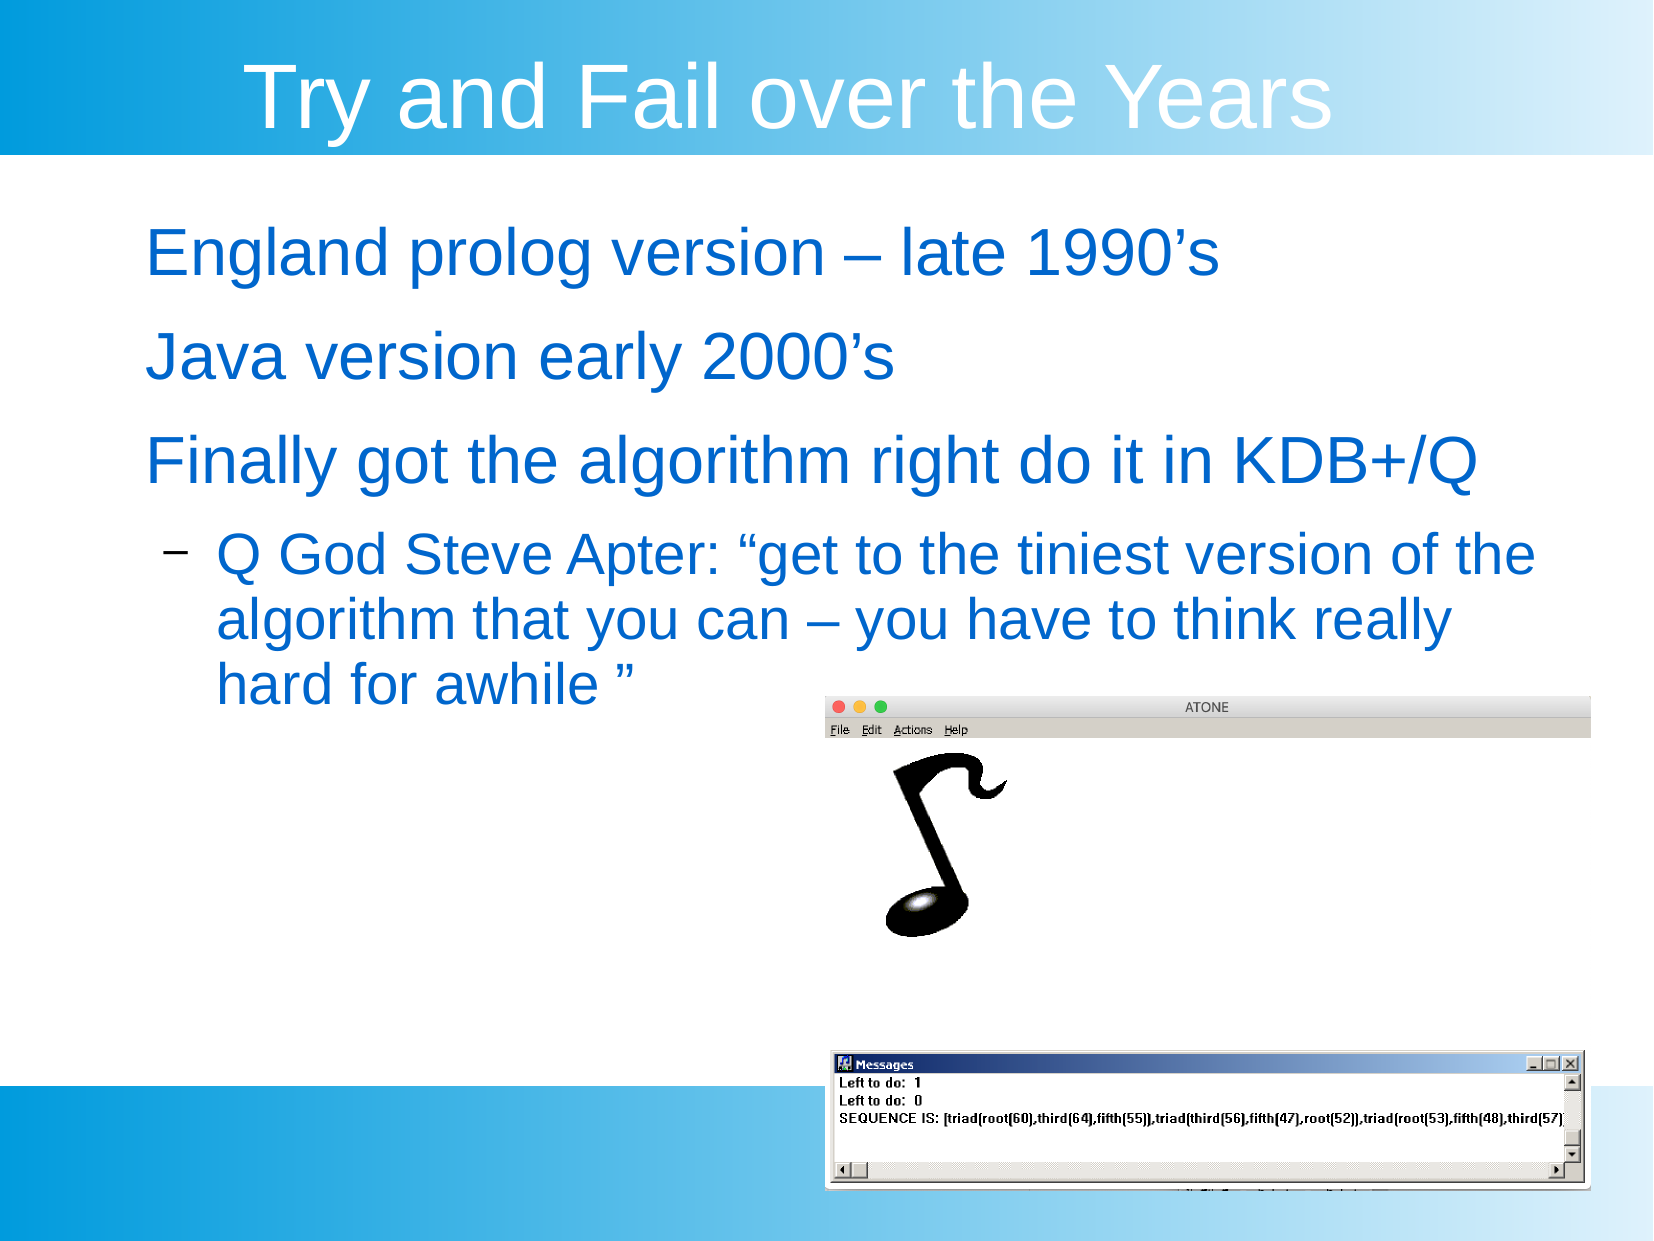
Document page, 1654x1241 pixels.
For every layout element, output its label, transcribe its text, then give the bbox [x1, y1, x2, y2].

list England prolog version – late 1990’s Java version early 2000’s Finally got the algorithm right do it in KDB+/Q Q God Steve Apter: “get to the tiniest version of the algorithm that you can – you have to think really hard for awhile ” [75, 214, 1561, 681]
picture [825, 696, 1591, 1191]
title Try and Fail over the Years [45, 45, 1534, 150]
